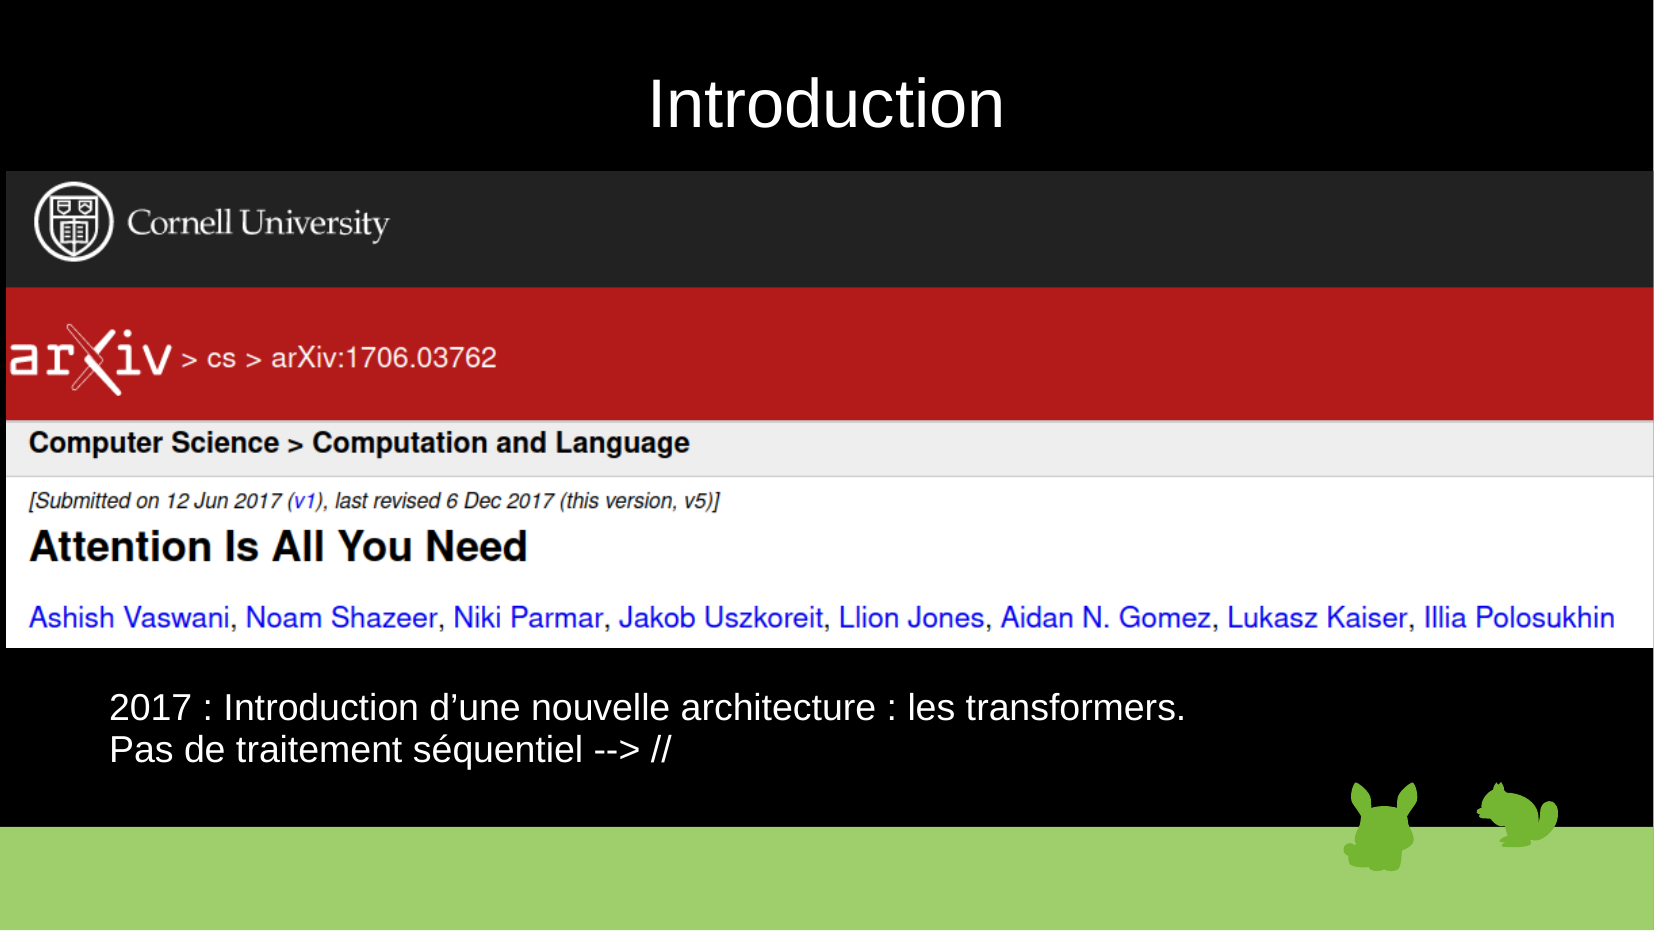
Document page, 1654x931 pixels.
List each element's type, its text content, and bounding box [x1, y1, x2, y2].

picture [6, 171, 1654, 648]
text_box 2017 : Introduction d’une nouvelle architecture : les transformers. Pas de traitement séquentiel --> // [59, 679, 1595, 798]
title Introduction [88, 29, 1565, 171]
